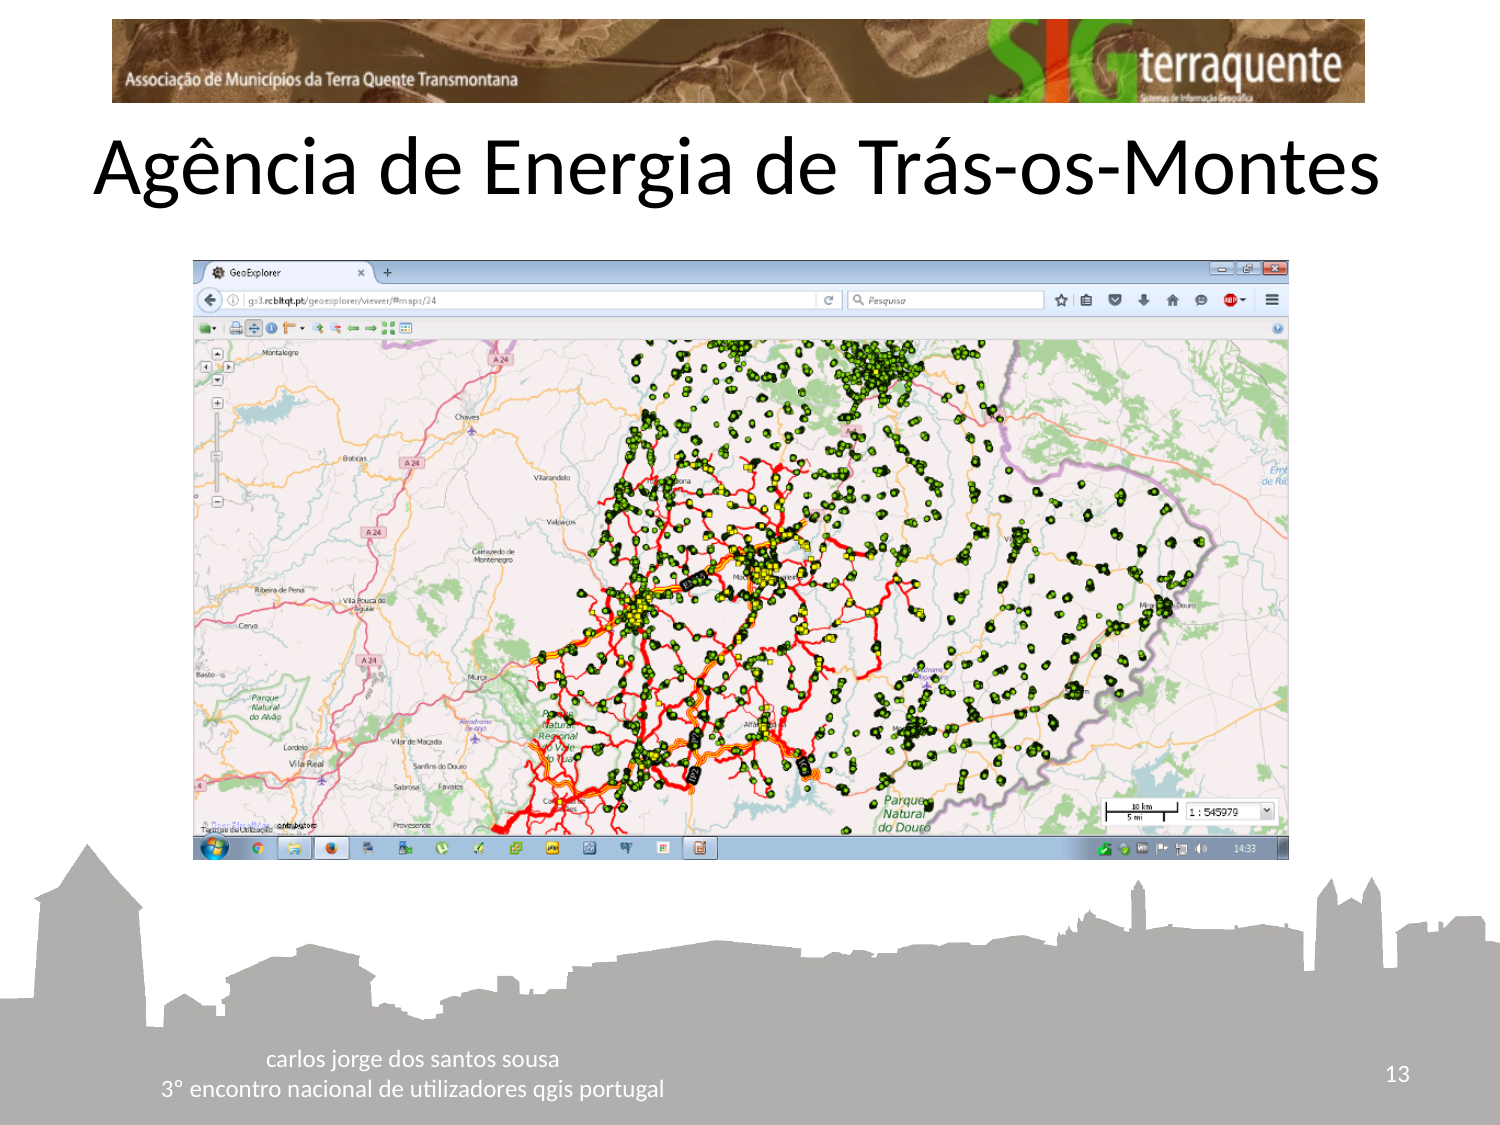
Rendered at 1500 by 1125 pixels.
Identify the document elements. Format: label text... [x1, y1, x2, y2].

text_box <número> [1074, 1042, 1425, 1103]
title Agência de Energia de Trás-os-Montes [63, 102, 1414, 220]
picture [112, 19, 1365, 103]
picture [0, 260, 1500, 1125]
text_box carlos jorge dos santos sousa 3º encontro nacional de utilizadores qgis portugal [106, 1042, 721, 1103]
